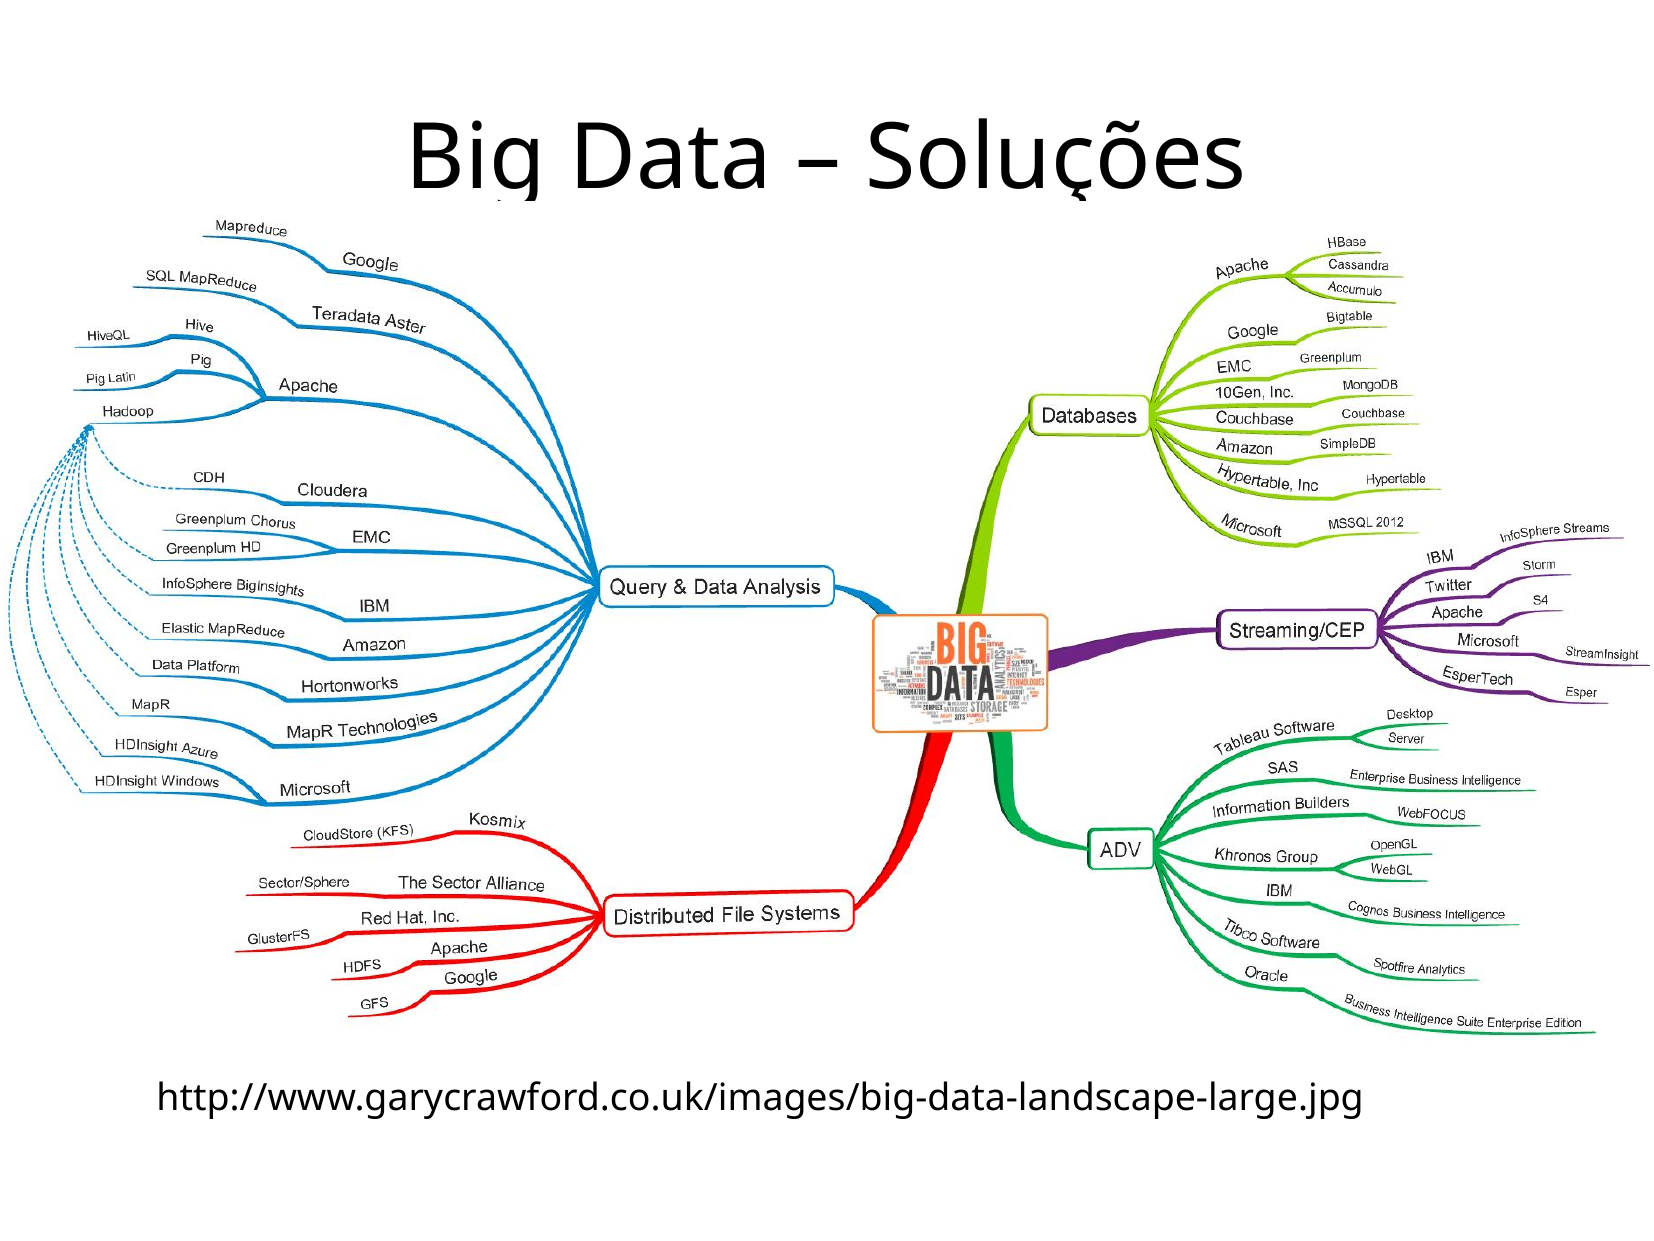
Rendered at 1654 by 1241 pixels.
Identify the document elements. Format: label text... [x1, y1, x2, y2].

title Big Data – Soluções [82, 49, 1571, 201]
text_box http://www.garycrawford.co.uk/images/big-data-landscape-large.jpg [141, 1062, 1449, 1122]
picture [3, 201, 1654, 1043]
